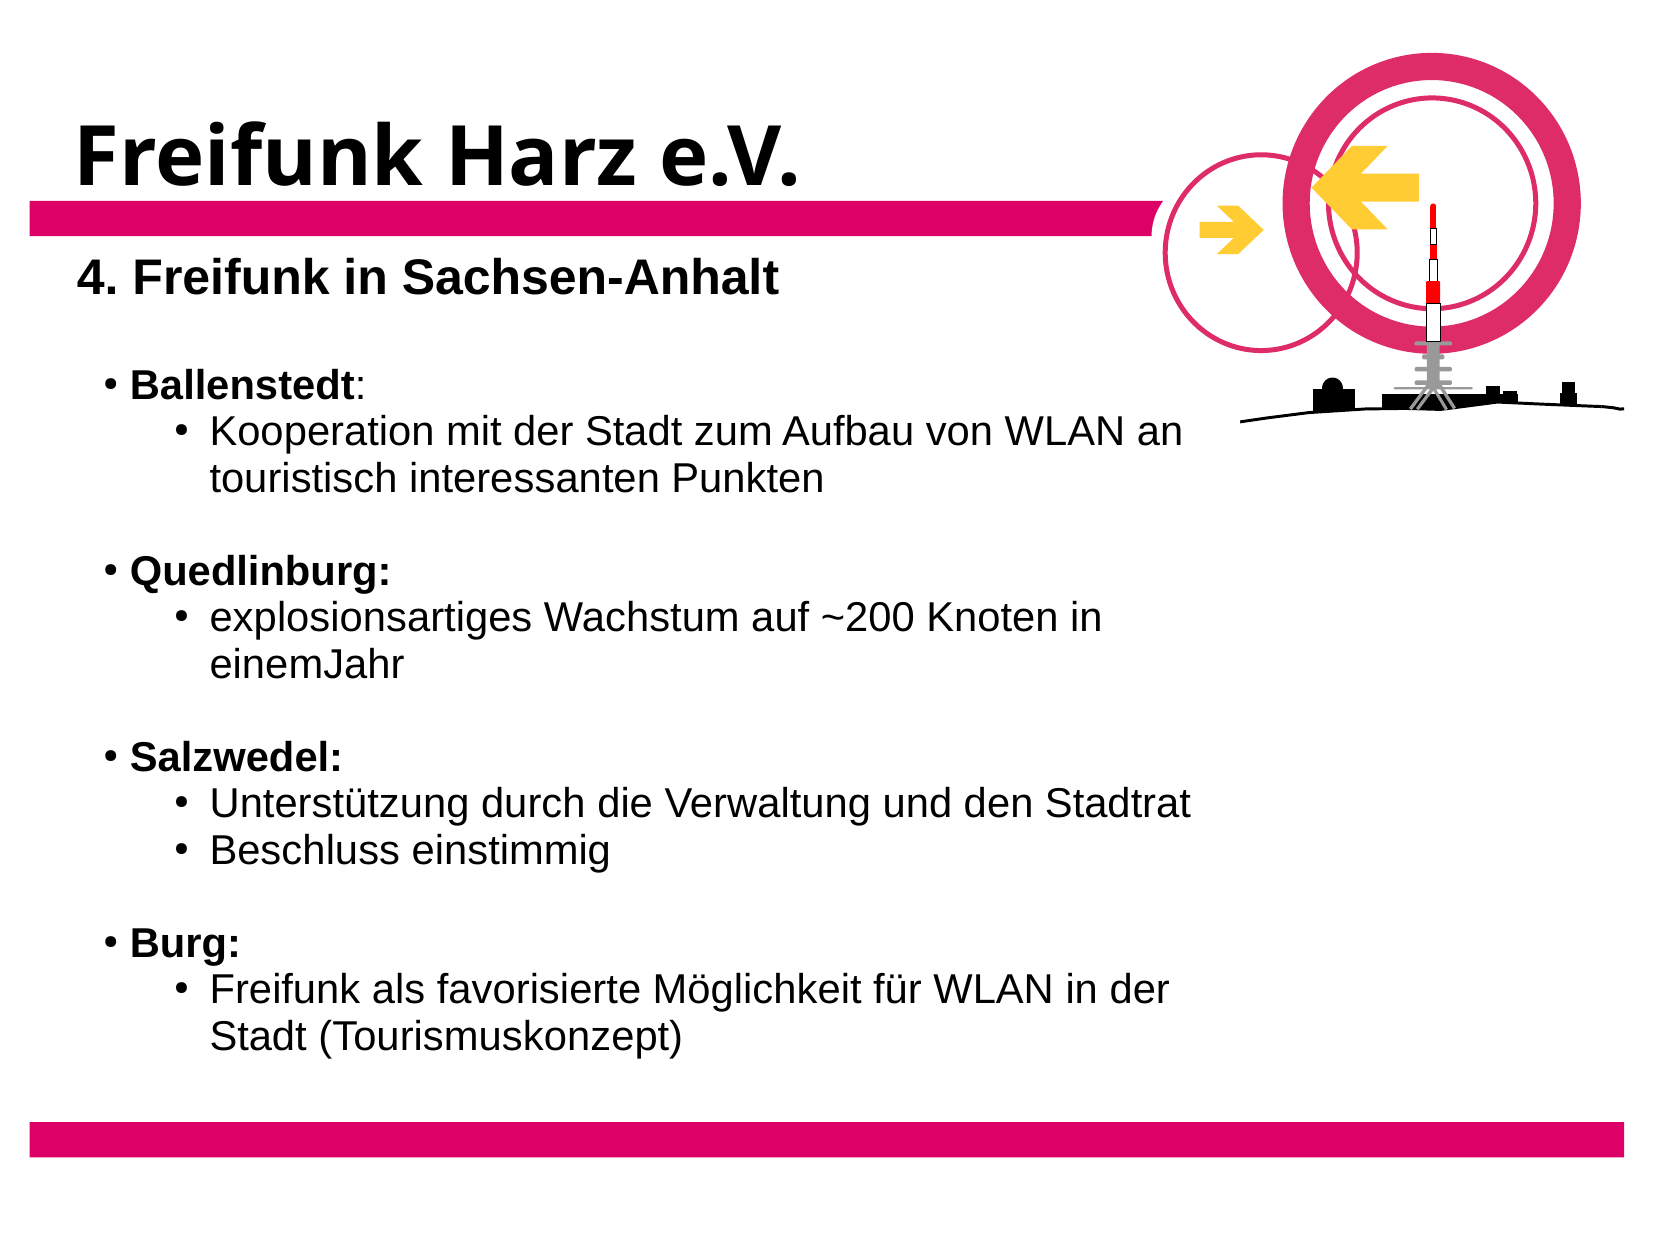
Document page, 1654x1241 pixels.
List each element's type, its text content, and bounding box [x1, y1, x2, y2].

subtitle 4. Freifunk in Sachsen-Anhalt [76, 218, 798, 337]
text_box Ballenstedt: Kooperation mit der Stadt zum Aufbau von WLAN an touristisch interessanten Punkten Quedlinburg: explosionsartiges Wachstum auf ~200 Knoten in einemJahr Salzwedel: Unterstützung durch die Verwaltung und den Stadtrat Beschluss einstimmig Burg: Freifunk als favorisierte Möglichkeit für WLAN in der Stadt (Tourismuskonzept) [88, 354, 1241, 1093]
